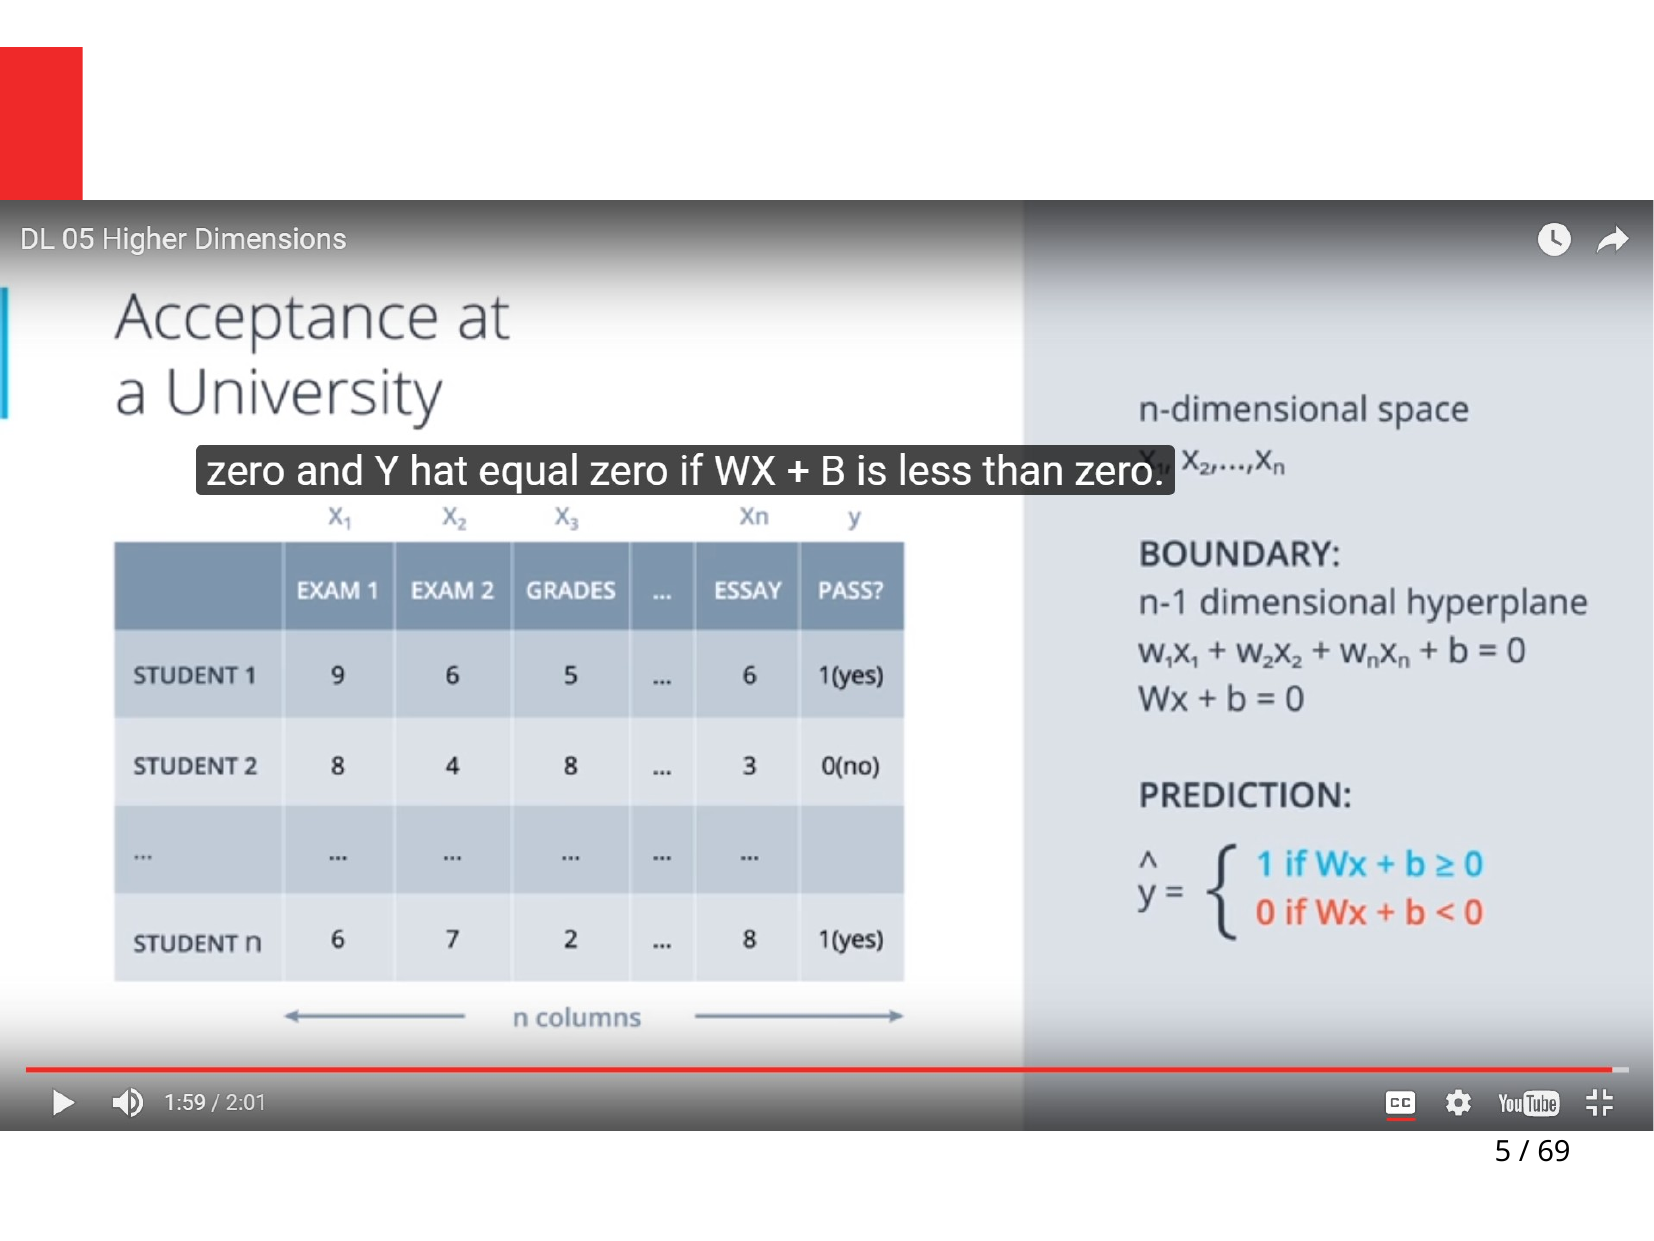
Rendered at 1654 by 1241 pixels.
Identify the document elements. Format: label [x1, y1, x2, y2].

picture [0, 200, 1654, 1131]
